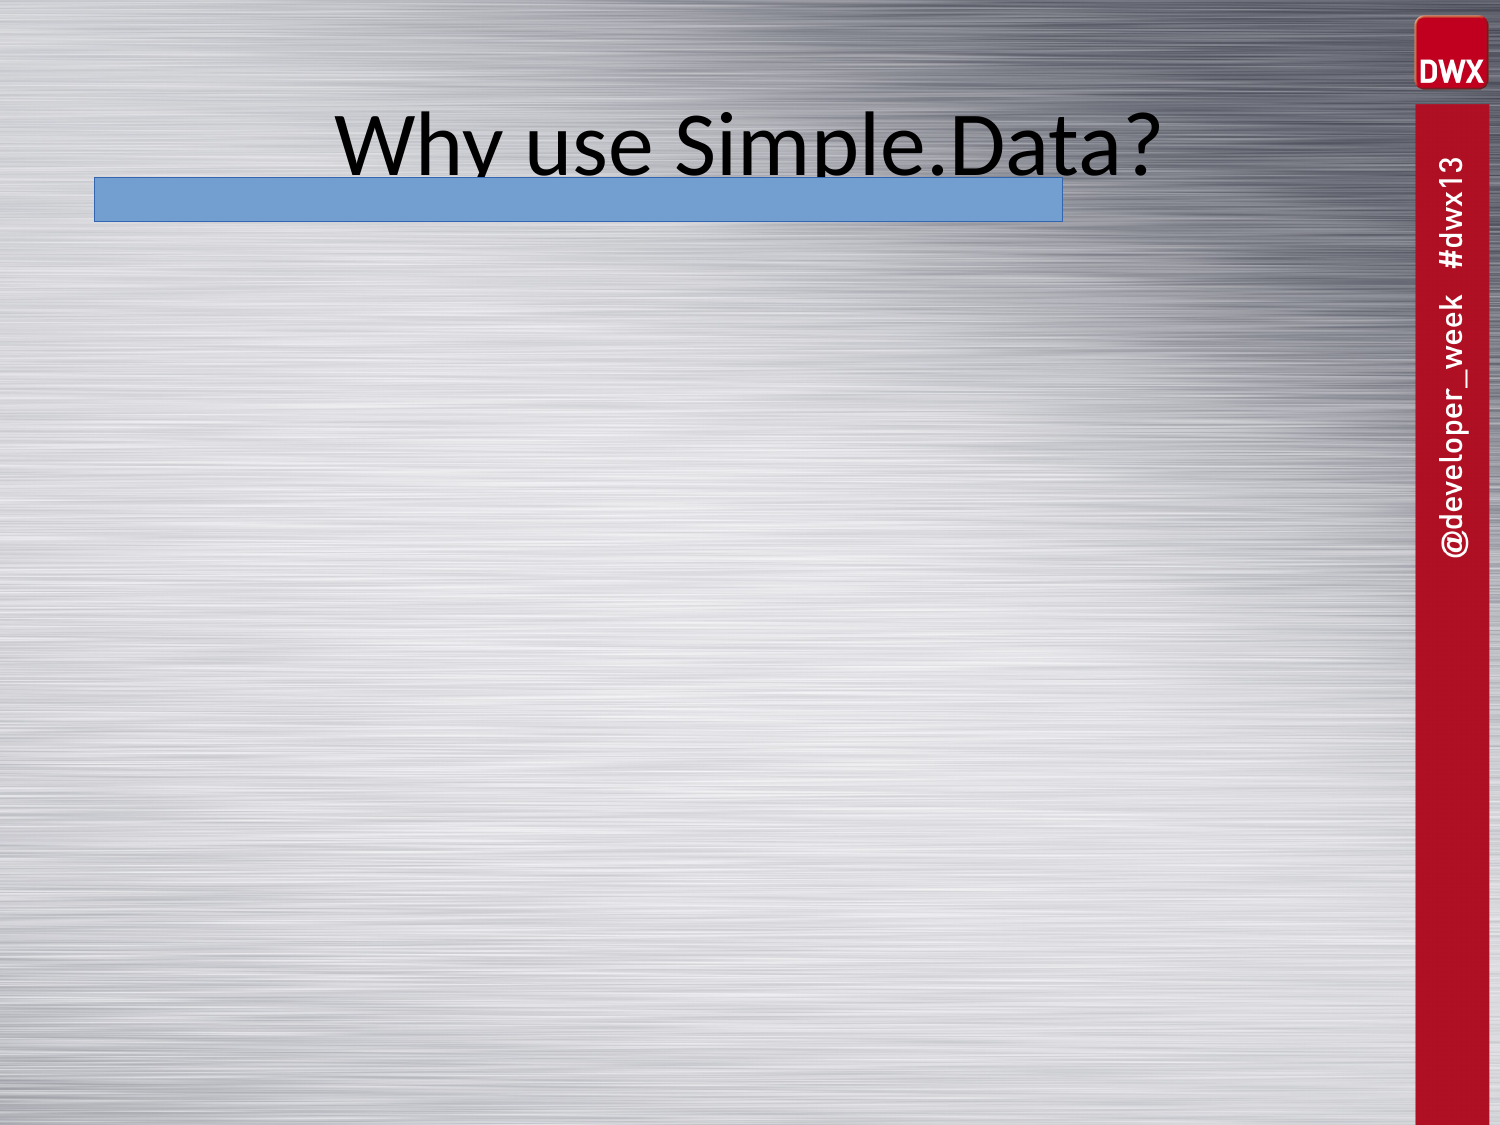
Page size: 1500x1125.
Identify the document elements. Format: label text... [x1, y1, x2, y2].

text_box [94, 177, 1063, 222]
title Why use Simple.Data? [75, 45, 1426, 233]
picture [0, 0, 1500, 1125]
